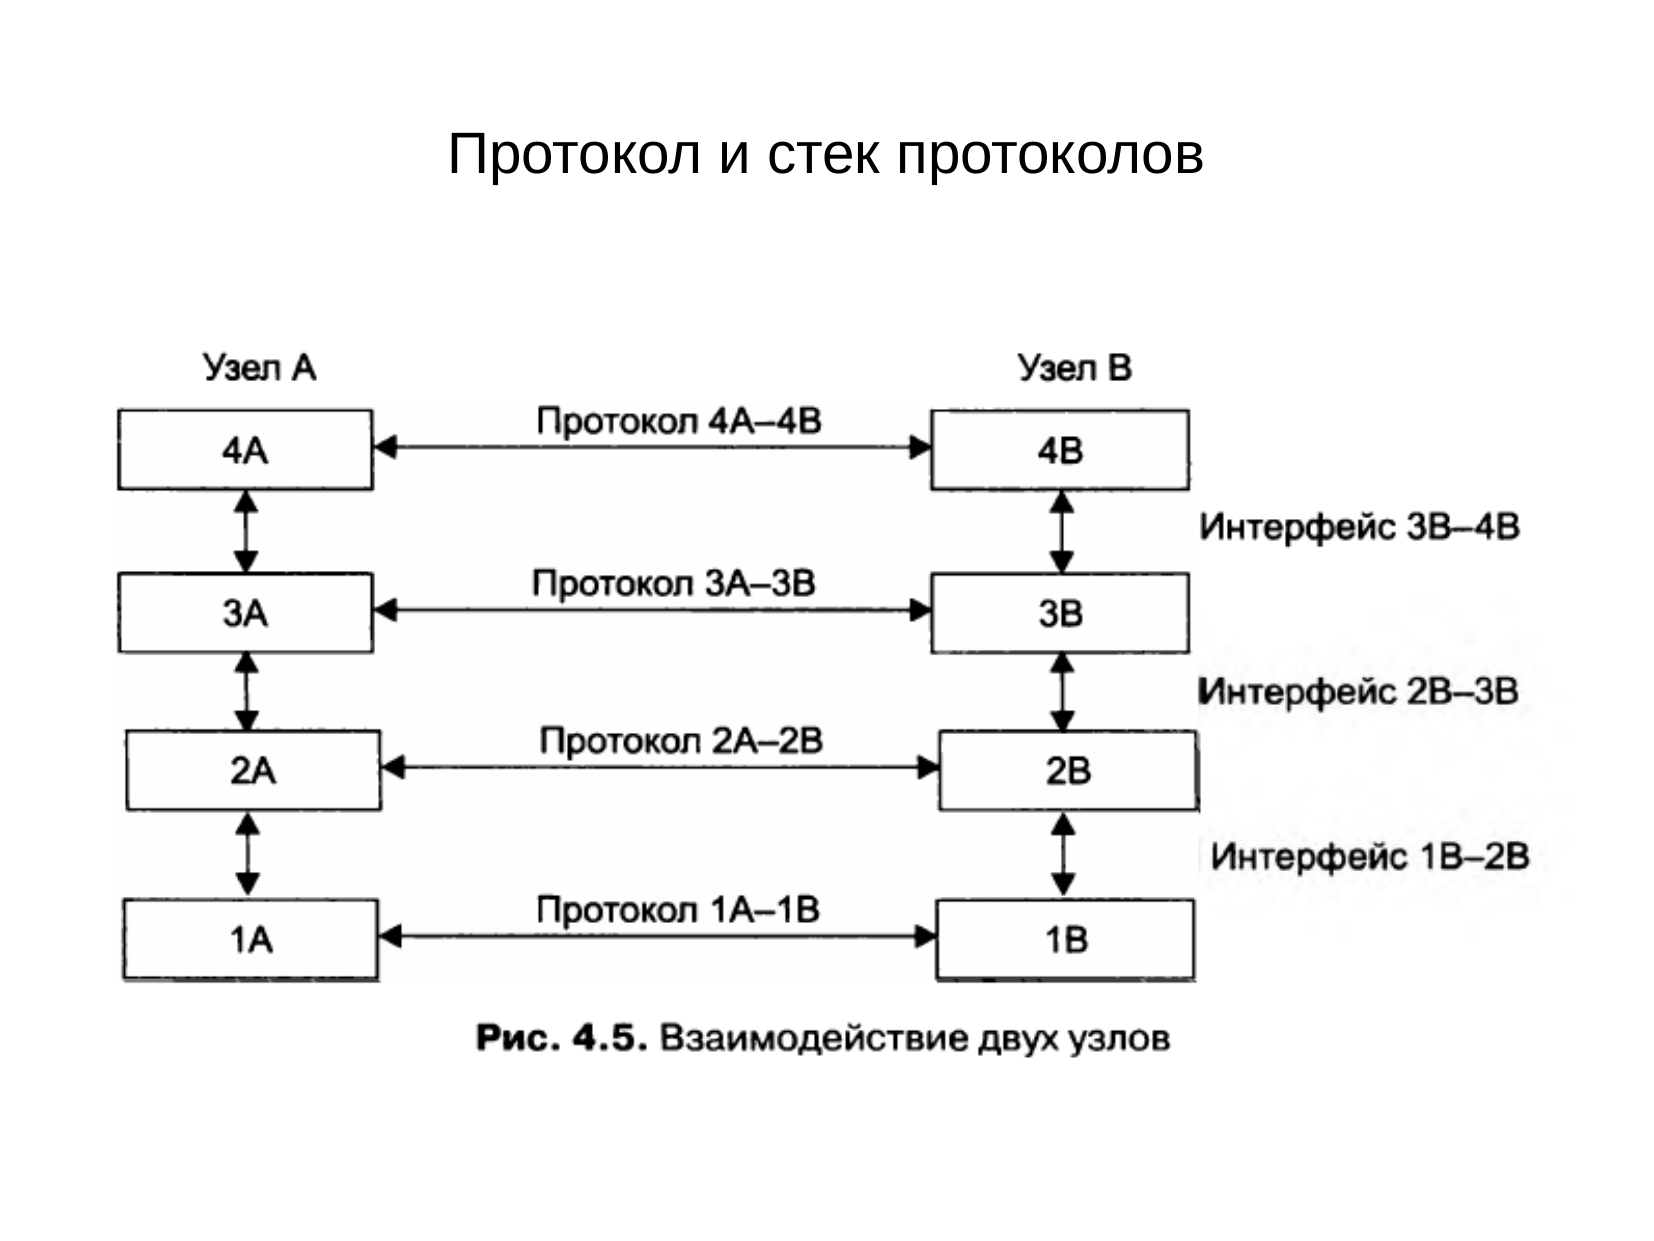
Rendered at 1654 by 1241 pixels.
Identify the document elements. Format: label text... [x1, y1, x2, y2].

title Протокол и стек протоколов [82, 49, 1571, 257]
picture [70, 271, 1587, 1087]
